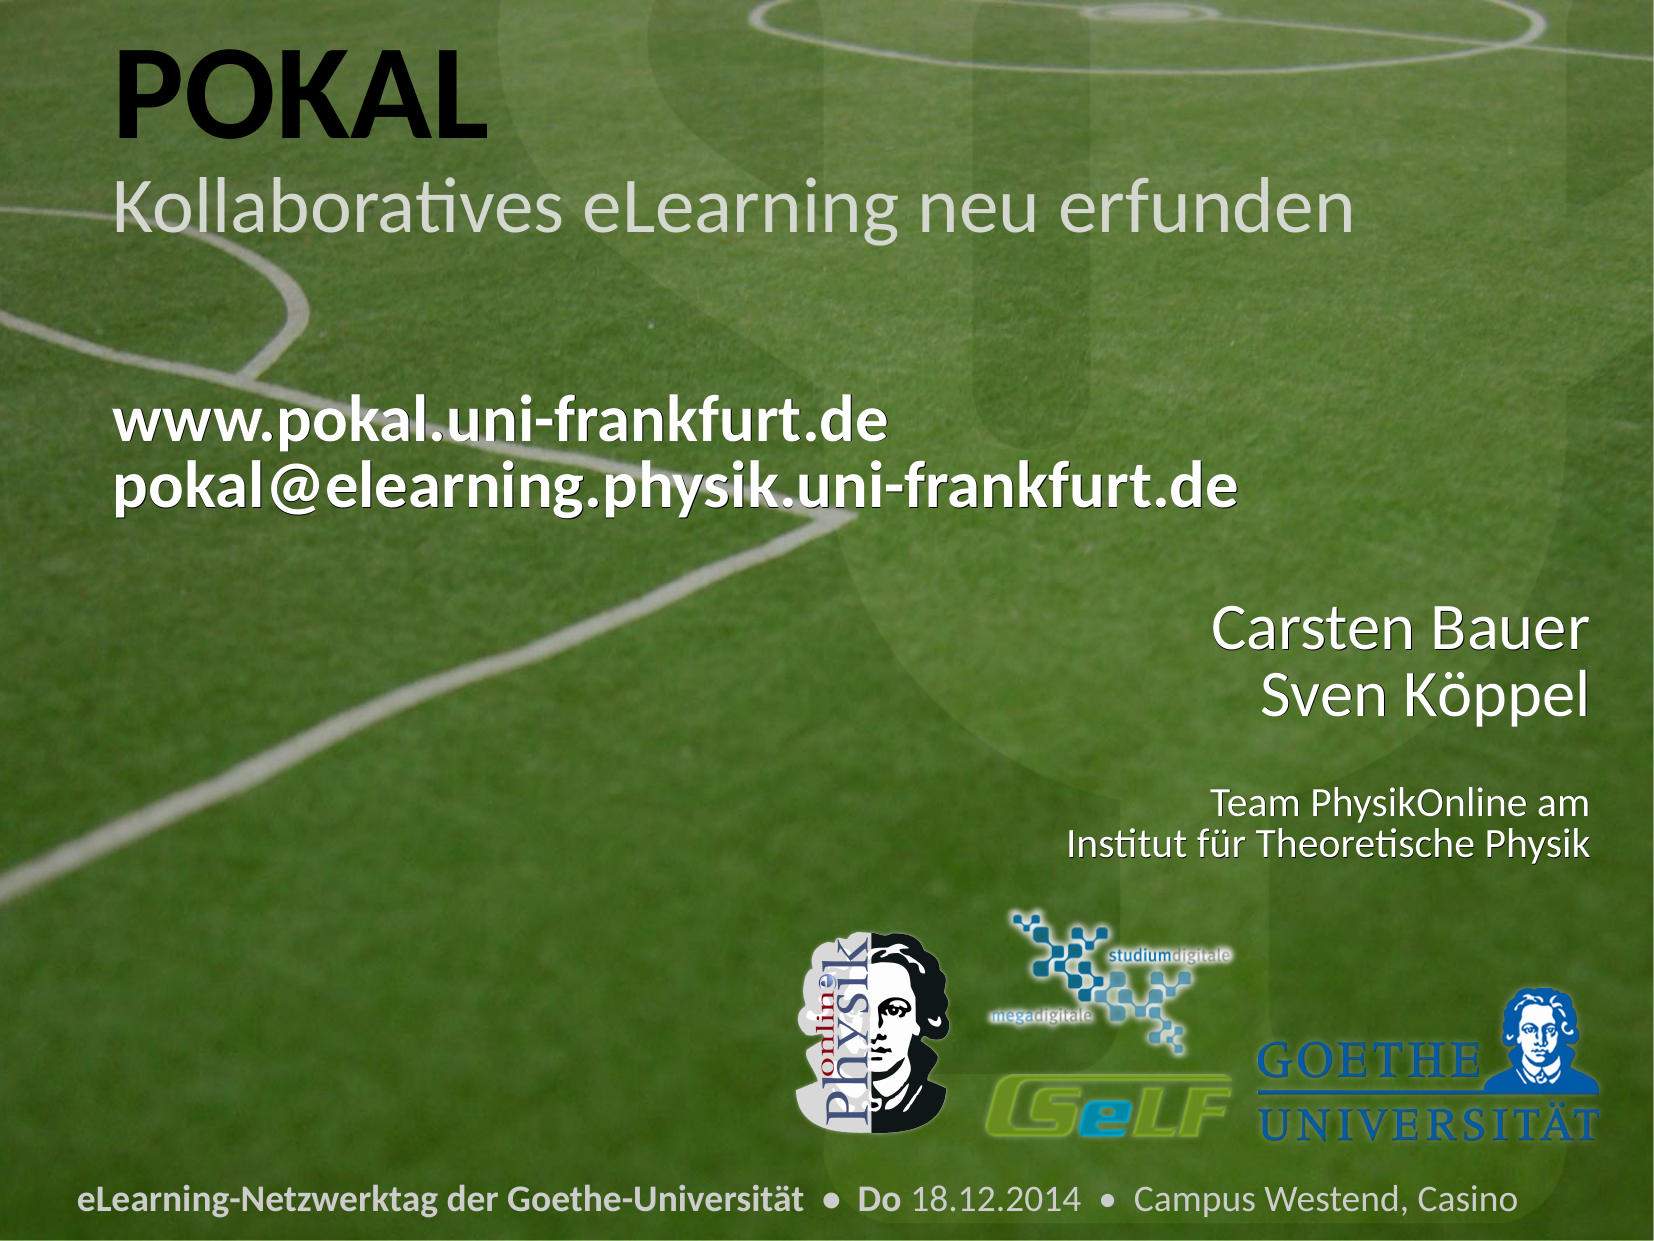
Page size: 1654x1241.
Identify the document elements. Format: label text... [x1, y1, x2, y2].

text_box www.pokal.uni-frankfurt.de pokal@elearning.physik.uni-frankfurt.de [97, 383, 1329, 533]
text_box Carsten Bauer Sven Köppel Team PhysikOnline am Institut für Theoretische Physik [1051, 591, 1606, 877]
picture [0, 0, 1654, 1241]
text_box POKAL Kollaboratives eLearning neu erfunden [97, 29, 1372, 260]
text_box eLearning-Netzwerktag der Goethe-Universität • Do 18.12.2014 • Campus Westend, Casino [62, 1175, 1534, 1229]
